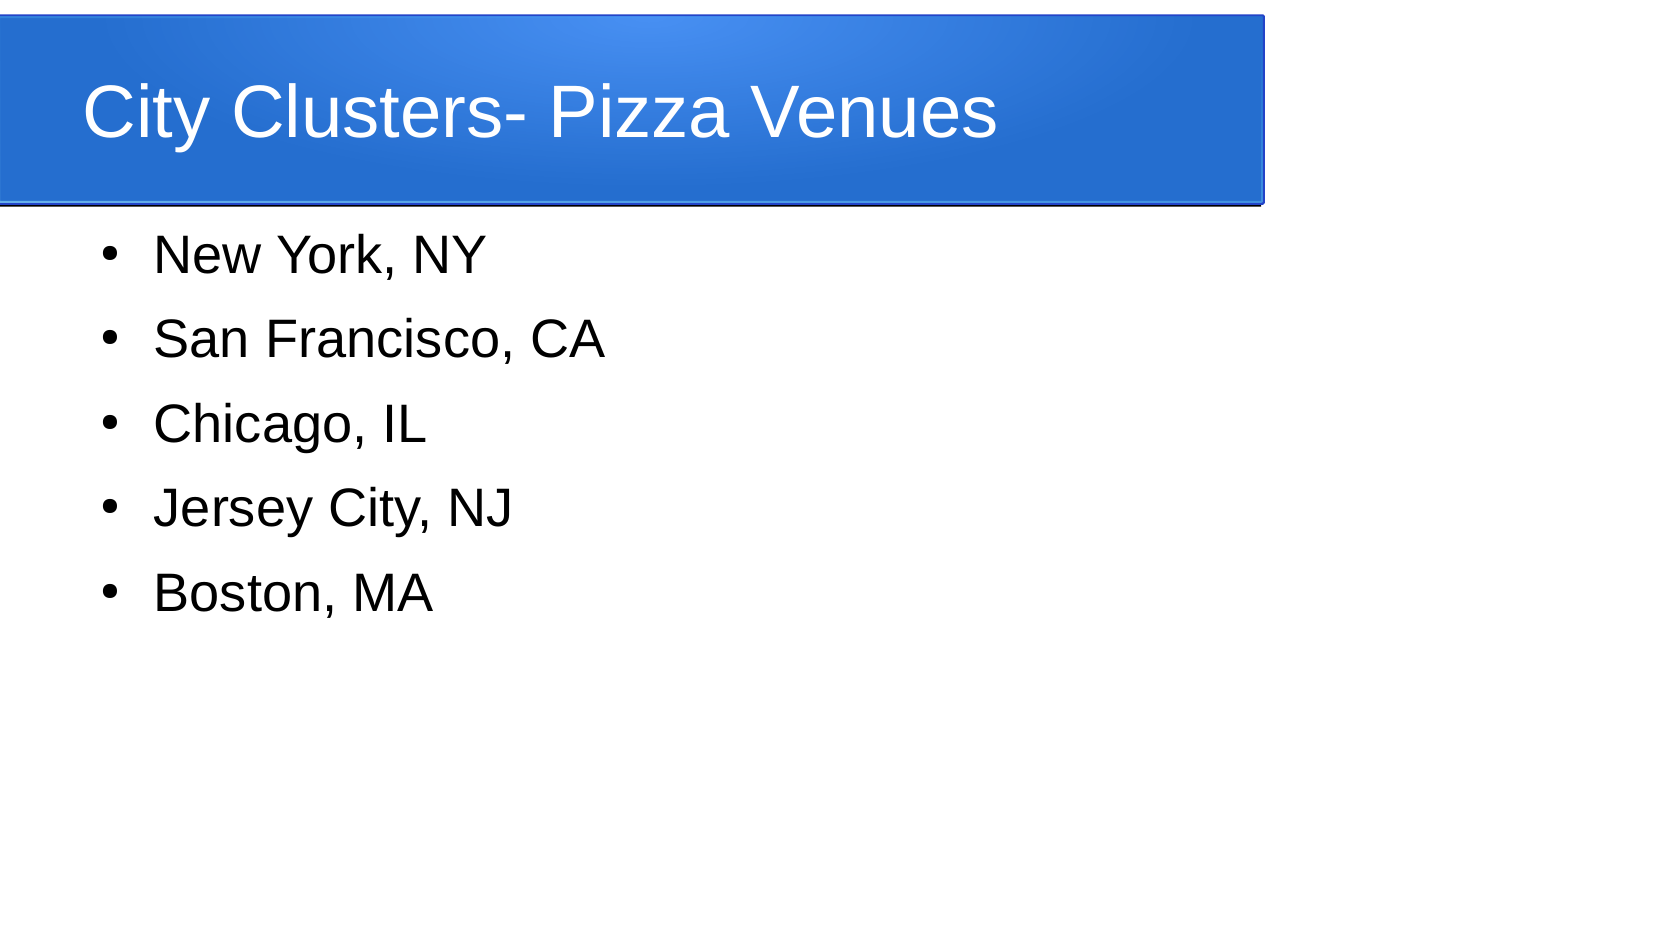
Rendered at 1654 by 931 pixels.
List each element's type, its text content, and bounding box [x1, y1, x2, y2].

list New York, NY San Francisco, CA Chicago, IL Jersey City, NJ Boston, MA [82, 224, 1571, 764]
title City Clusters- Pizza Venues [82, 35, 1235, 189]
